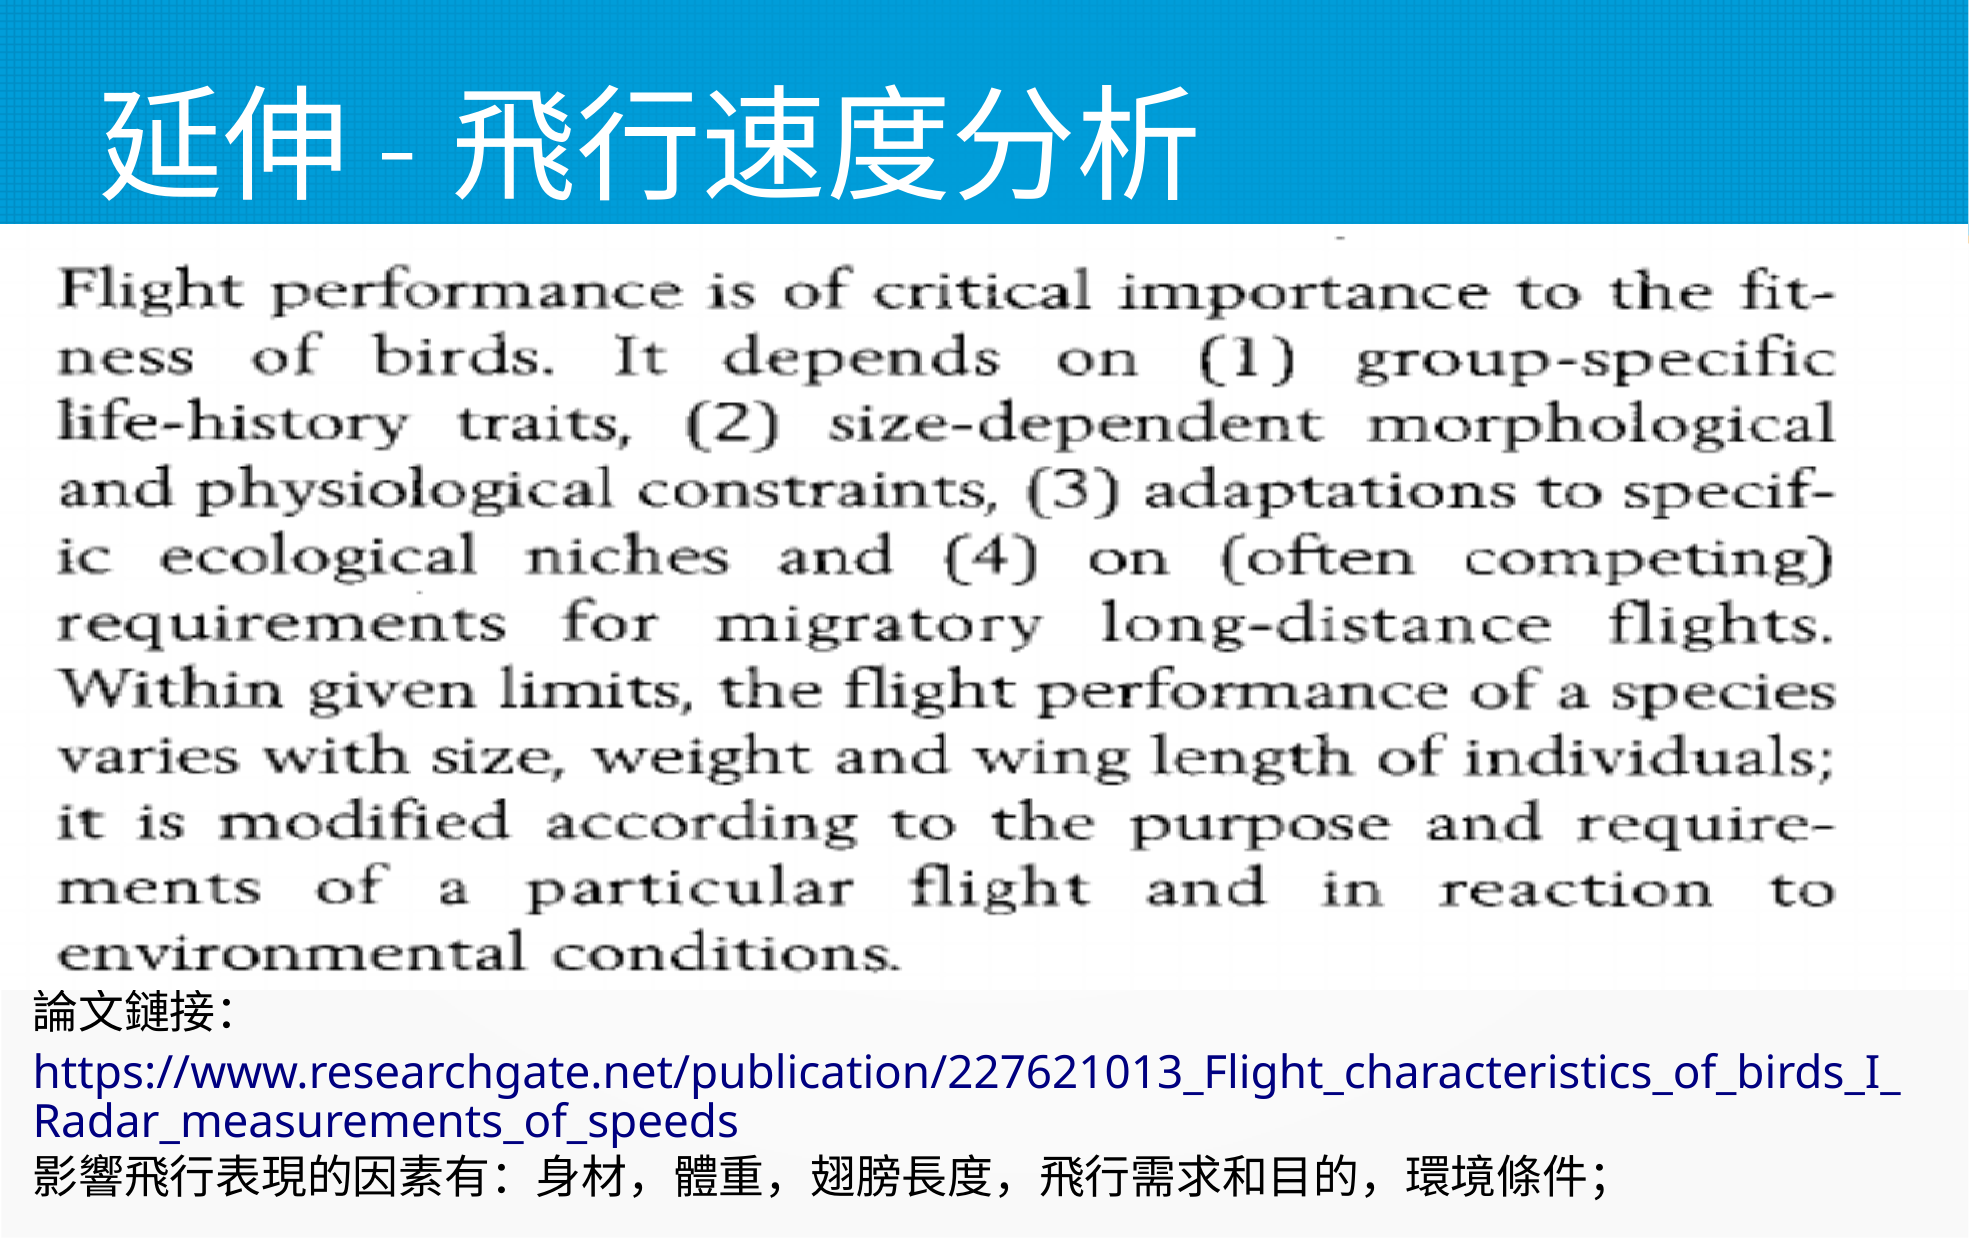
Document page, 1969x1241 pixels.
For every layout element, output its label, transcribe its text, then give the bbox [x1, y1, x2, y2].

text_box 論文鏈接：https://www.researchgate.net/publication/227621013_Flight_characteristics_of_birds_I_Radar_measurements_of_speeds 影響飛行表現的因素有：身材，體重，翅膀長度，飛行需求和目的，環境條件； [26, 991, 1917, 1215]
title 延伸-飛行速度分析 [98, 19, 1870, 224]
picture [0, 225, 1969, 1241]
